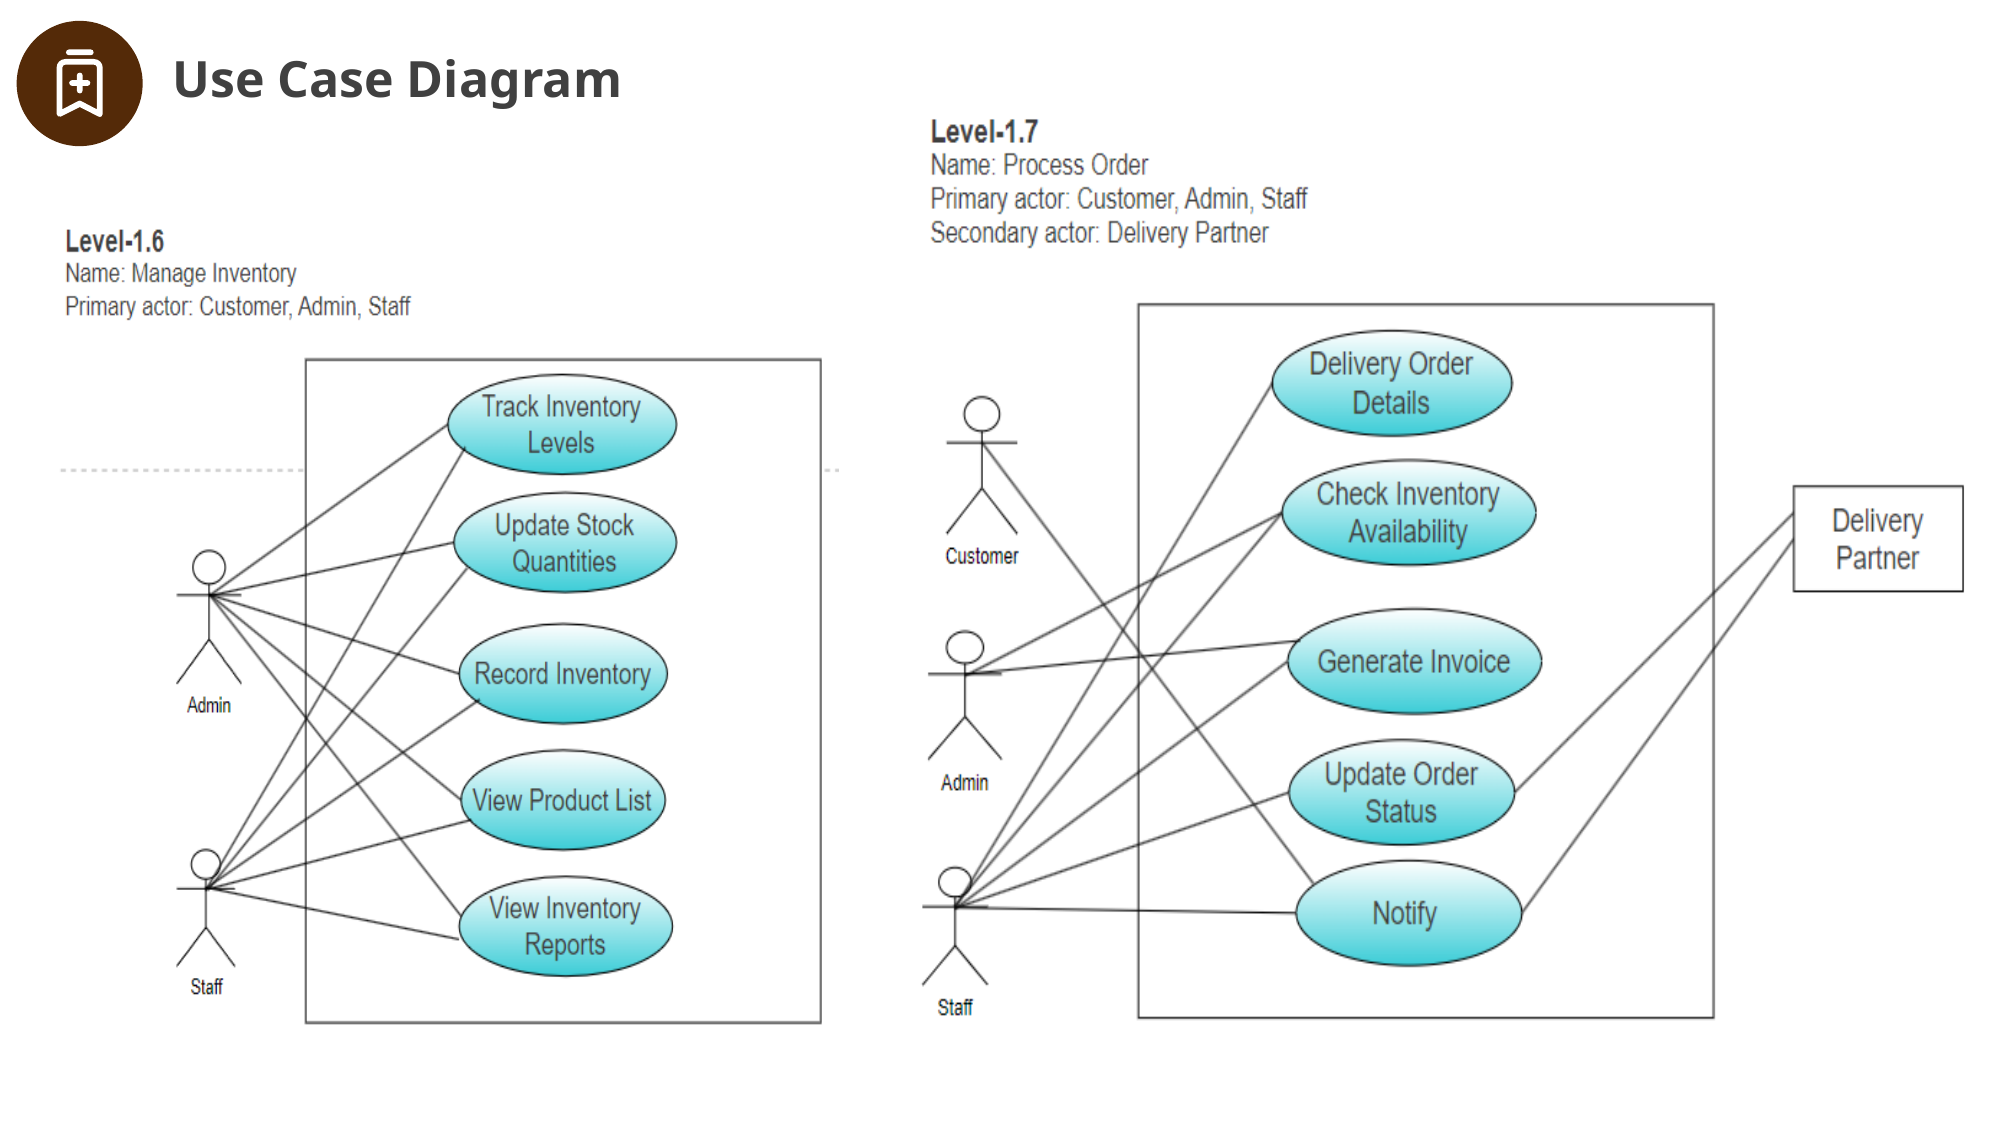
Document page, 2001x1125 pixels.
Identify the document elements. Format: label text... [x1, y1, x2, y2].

text_box Use Case Diagram [158, 40, 380, 72]
text_box [16, 20, 143, 147]
picture [56, 211, 839, 1053]
picture [901, 93, 2000, 1053]
